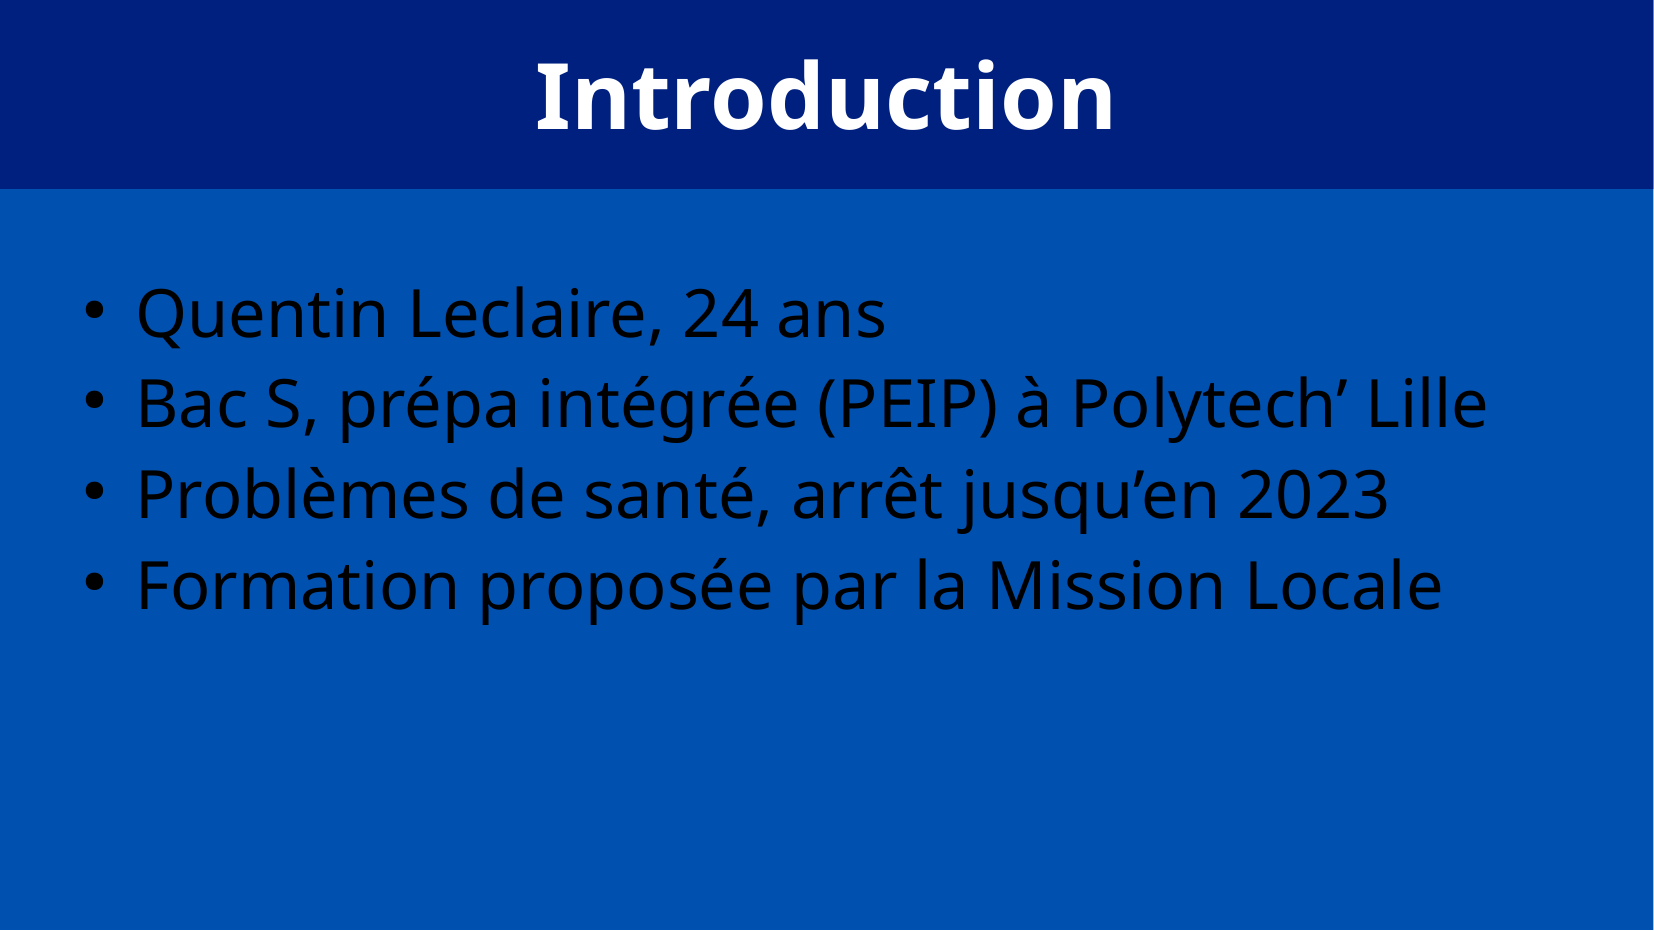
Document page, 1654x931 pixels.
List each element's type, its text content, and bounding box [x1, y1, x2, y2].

title Introduction [0, 0, 1654, 189]
text_box Quentin Leclaire, 24 ans Bac S, prépa intégrée (PEIP) à Polytech’ Lille Problèmes de santé, arrêt jusqu’en 2023 Formation proposée par la Mission Locale [82, 265, 1571, 806]
